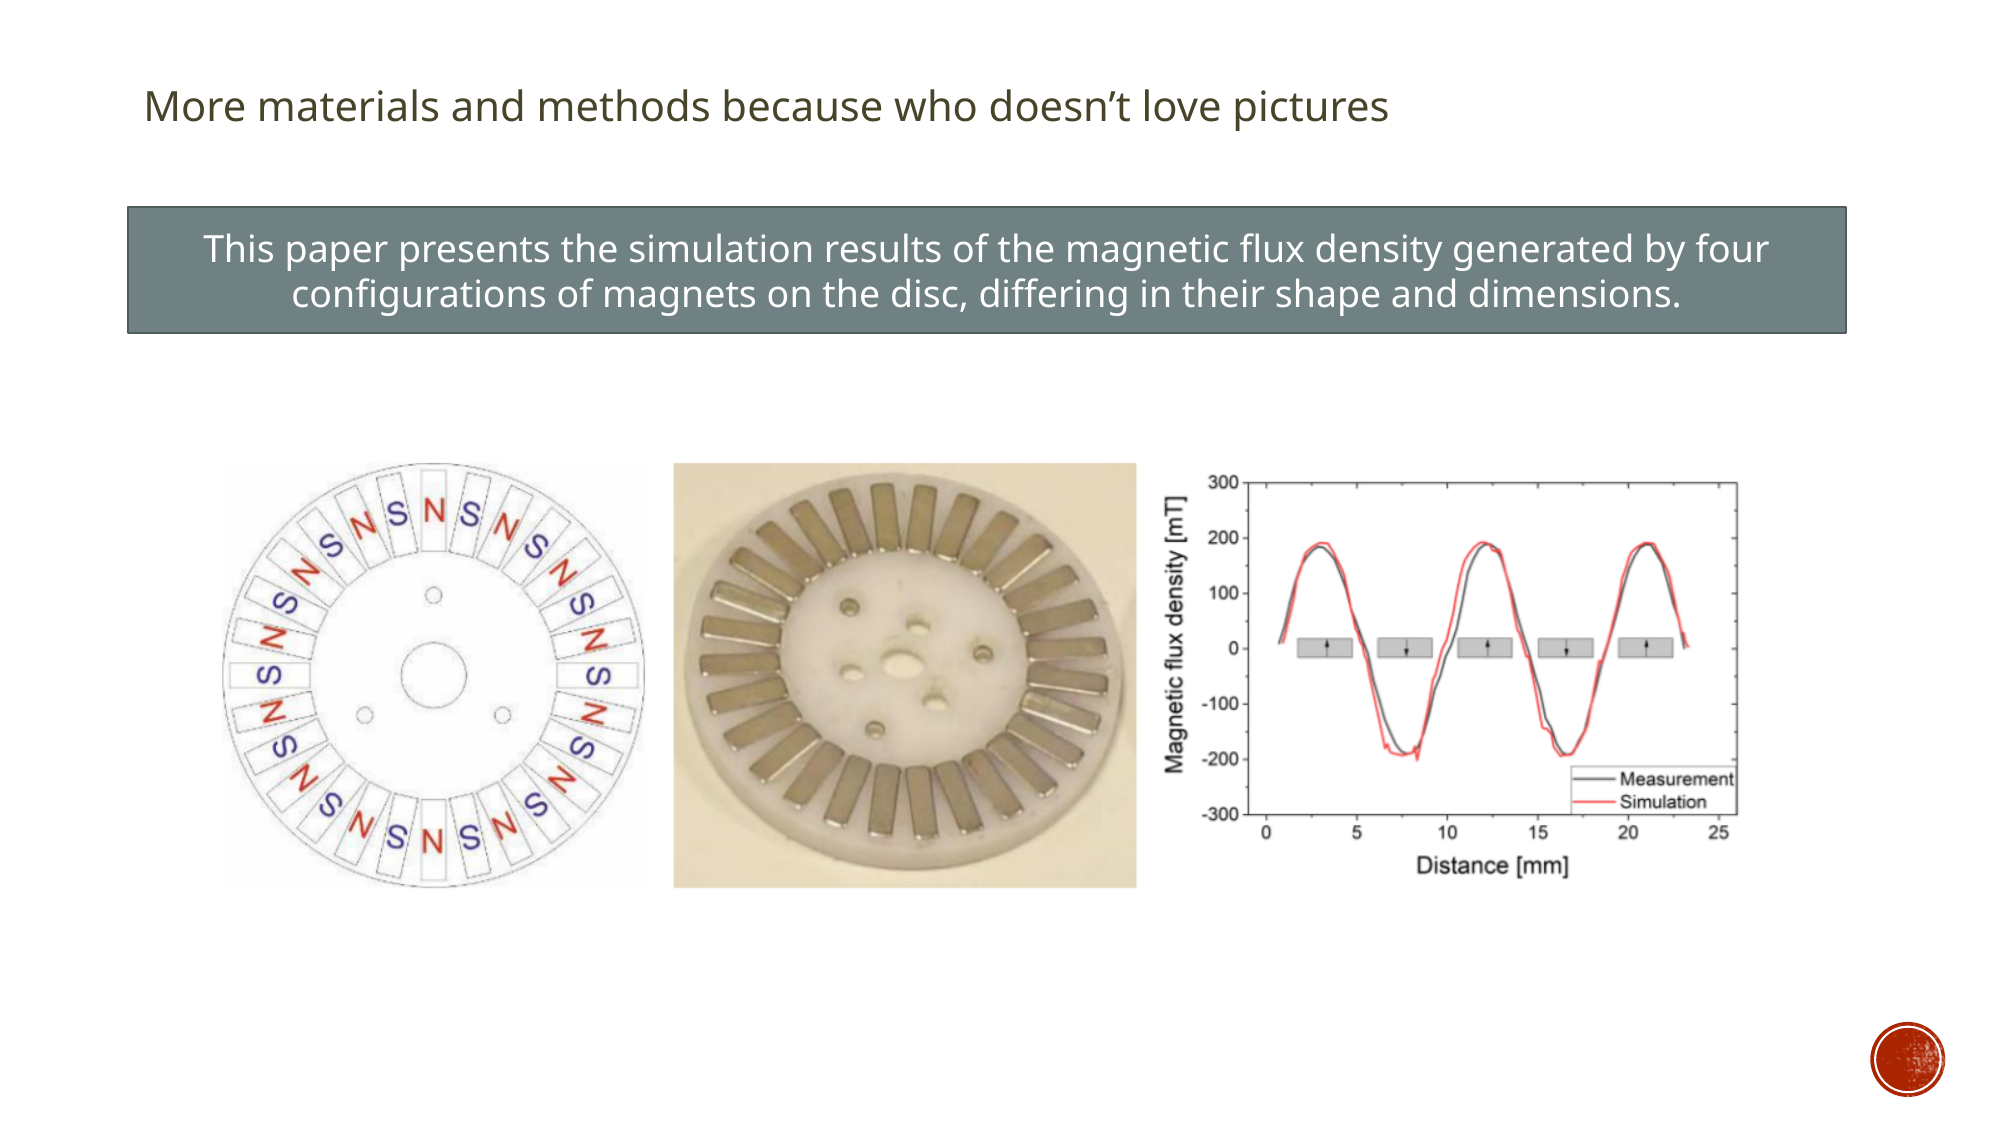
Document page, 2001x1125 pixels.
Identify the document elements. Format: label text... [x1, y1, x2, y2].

picture [201, 403, 1773, 918]
text_box This paper presents the simulation results of the magnetic flux density generated by four configurations of magnets on the disc, differing in their shape and dimensions. [128, 207, 1846, 333]
text_box More materials and methods because who doesn’t love pictures [128, 72, 1547, 138]
